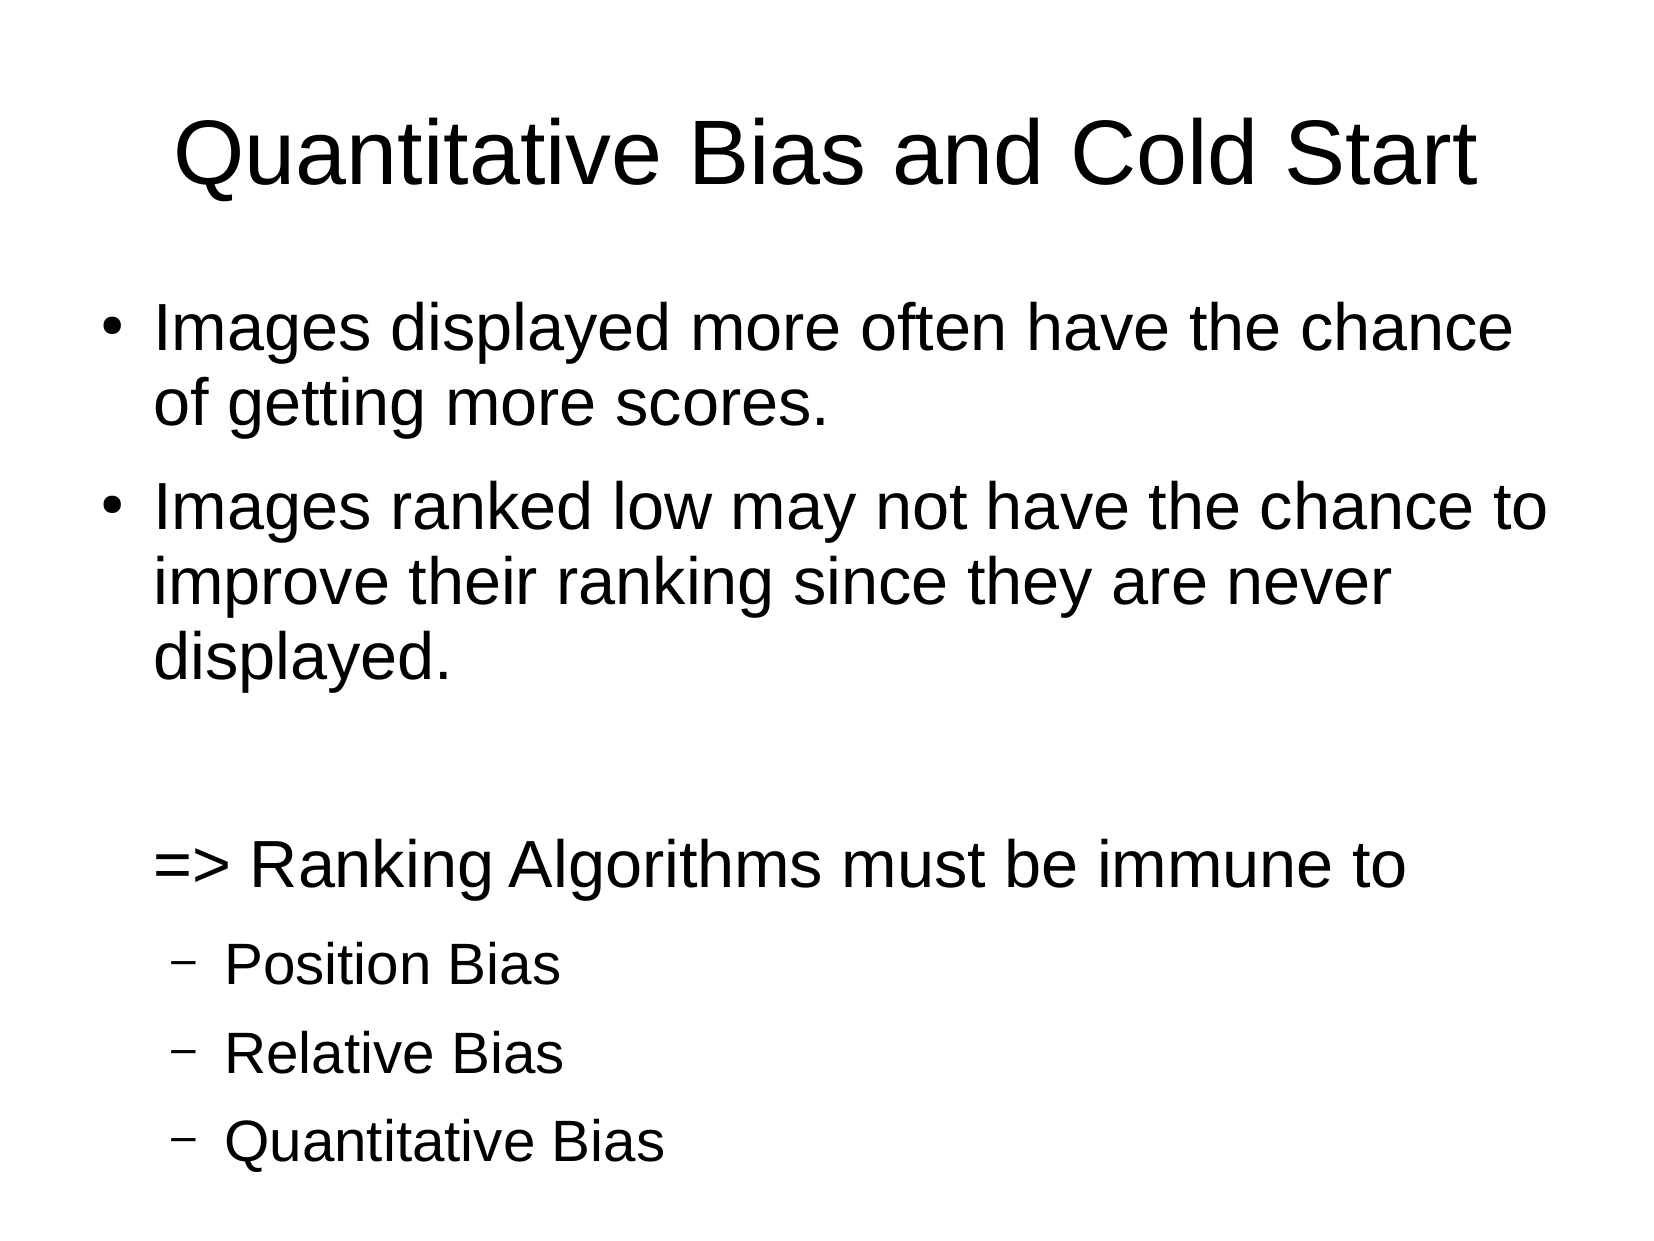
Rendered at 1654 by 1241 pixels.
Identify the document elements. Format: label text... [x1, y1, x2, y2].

title Quantitative Bias and Cold Start [82, 49, 1571, 257]
list Images displayed more often have the chance of getting more scores. Images ranked low may not have the chance to improve their ranking since they are never displayed. => Ranking Algorithms must be immune to Position Bias Relative Bias Quantitative Bias [82, 290, 1571, 1173]
